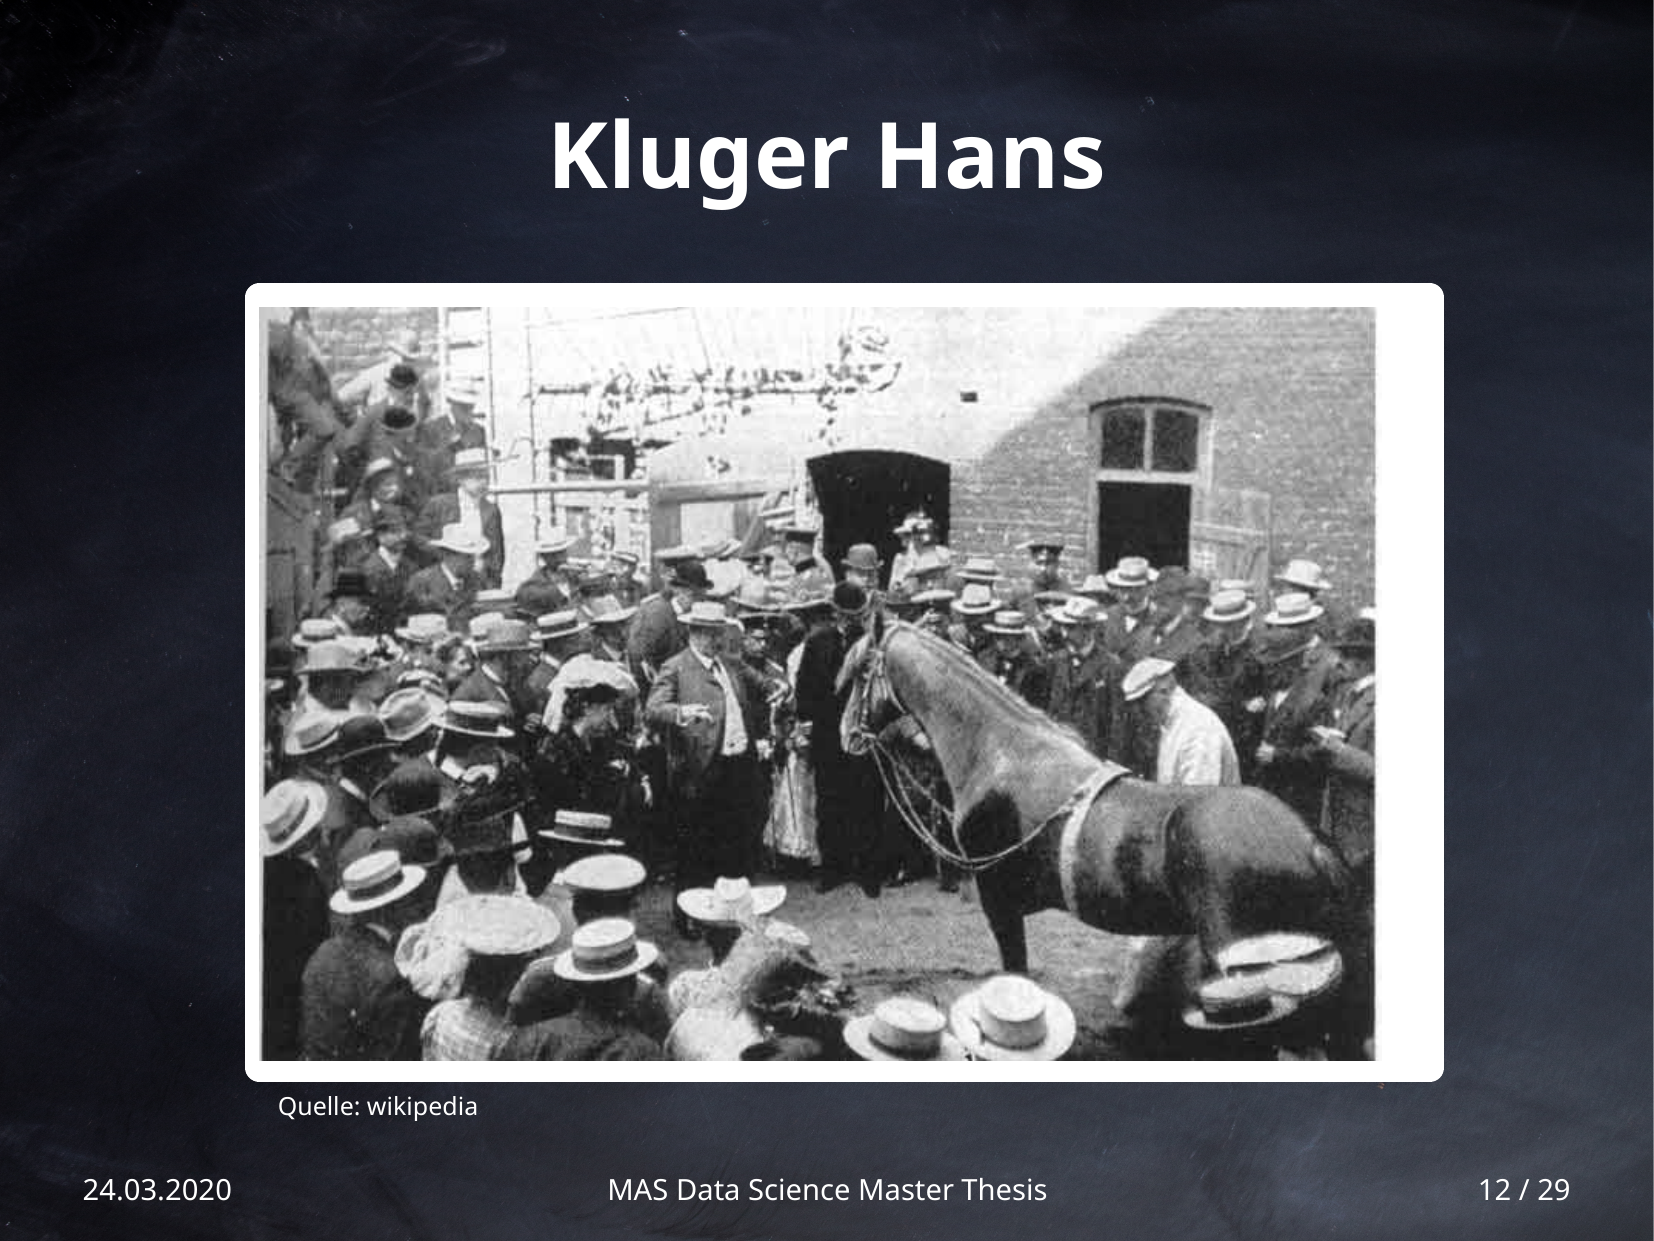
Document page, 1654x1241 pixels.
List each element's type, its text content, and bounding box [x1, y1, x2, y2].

text_box Quelle: wikipedia [263, 1081, 1244, 1134]
text_box [259, 297, 1430, 1068]
title Kluger Hans [82, 49, 1571, 257]
picture [0, 0, 1654, 1241]
